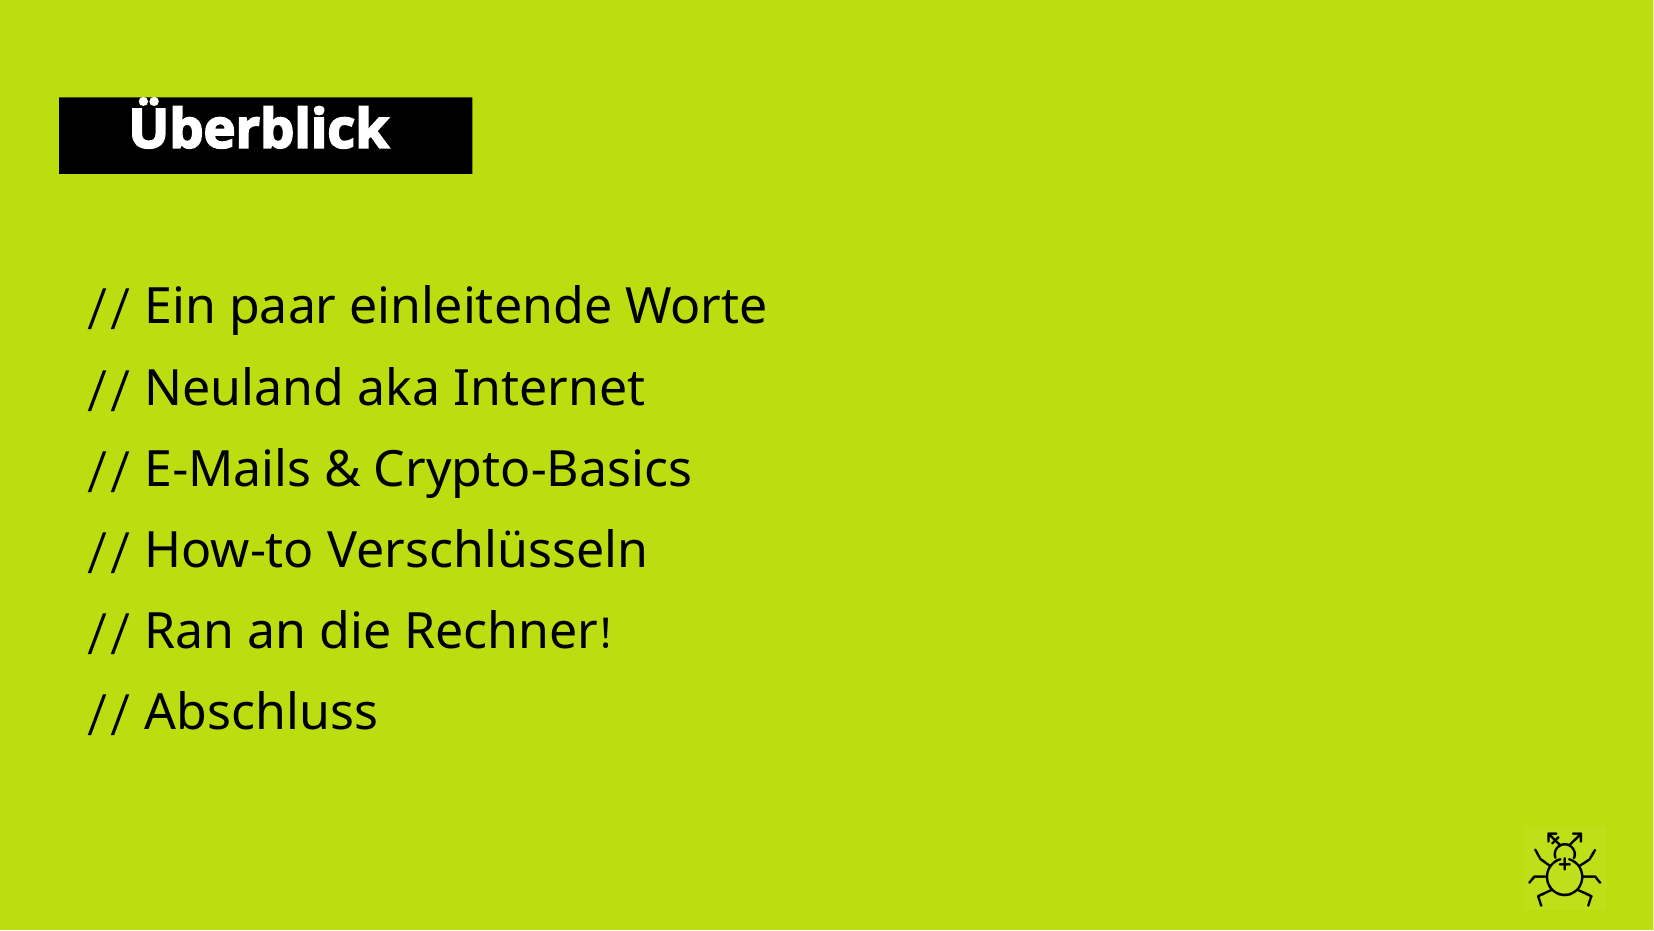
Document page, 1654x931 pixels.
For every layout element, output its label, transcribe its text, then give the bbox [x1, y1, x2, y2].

title Überblick [59, 97, 473, 174]
text_box // Ein paar einleitende Worte // Neuland aka Internet // E-Mails & Crypto-Basics // How-to Verschlüsseln // Ran an die Rechner! // Abschluss [70, 259, 1571, 851]
picture [1523, 826, 1607, 910]
